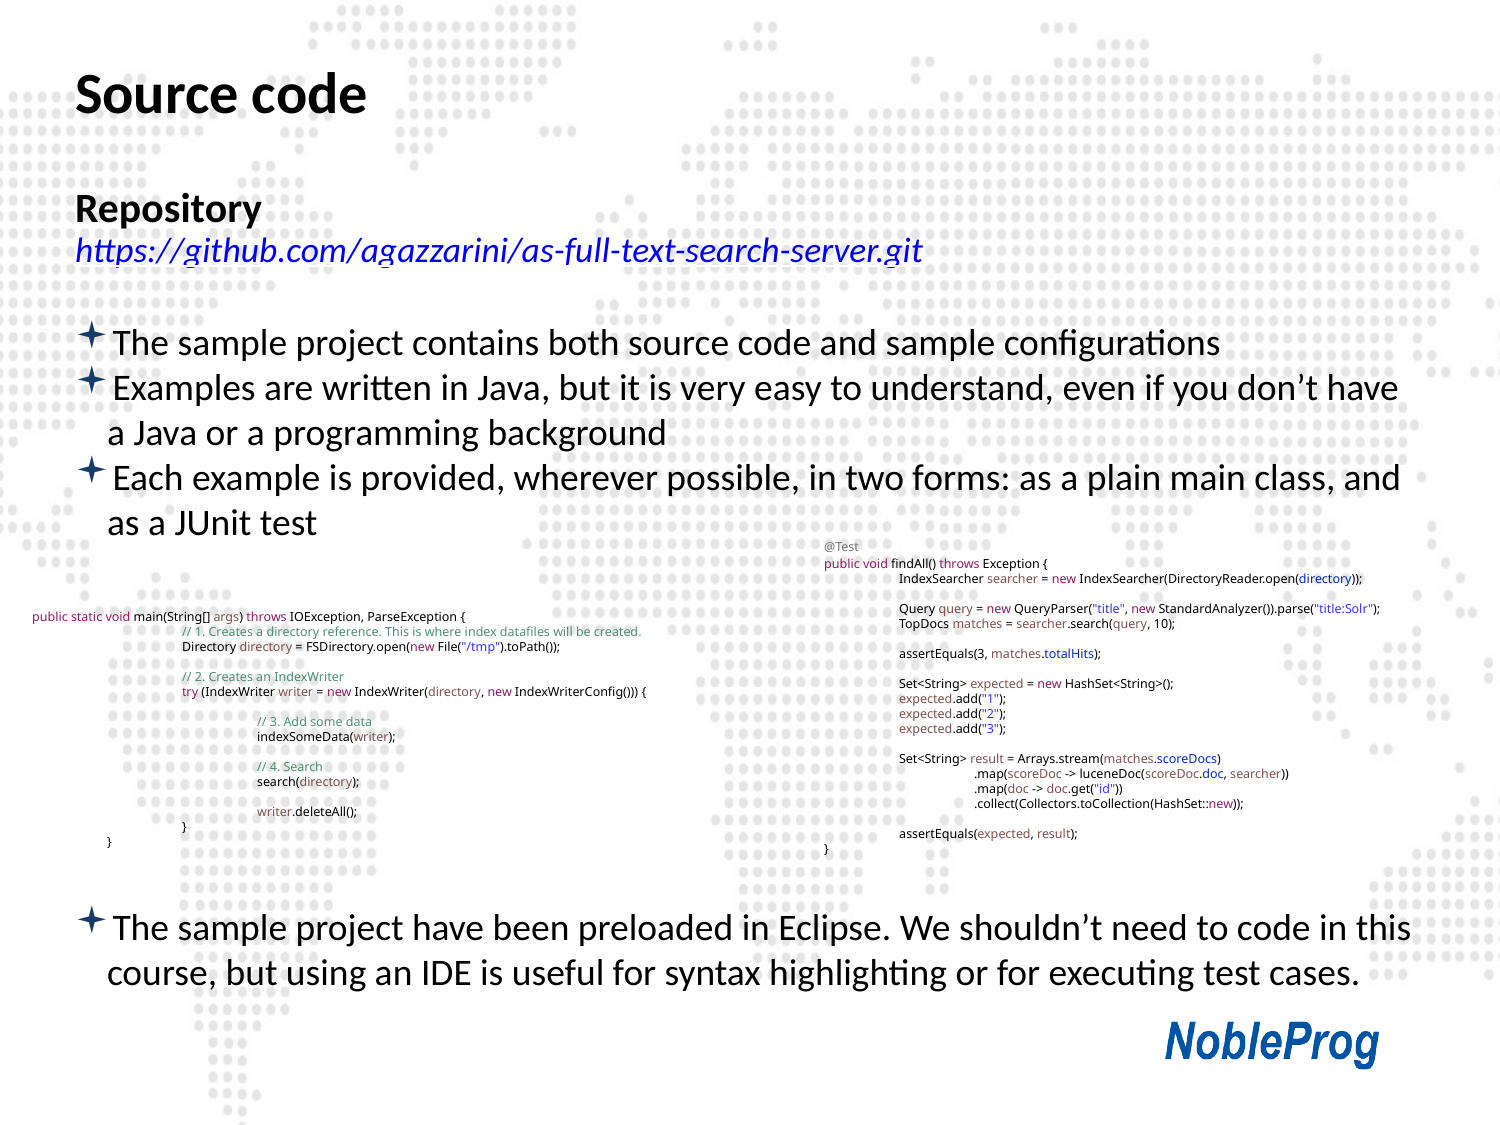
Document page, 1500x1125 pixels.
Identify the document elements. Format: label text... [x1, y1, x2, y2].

text_box Source code [75, 55, 1425, 180]
text_box @Test public void findAll() throws Exception { IndexSearcher searcher = new IndexSearcher(DirectoryReader.open(directory)); Query query = new QueryParser("title", new StandardAnalyzer()).parse("title:Solr"); TopDocs matches = searcher.search(query, 10); assertEquals(3, matches.totalHits); Set<String> expected = new HashSet<String>(); expected.add("1"); expected.add("2"); expected.add("3"); Set<String> result = Arrays.stream(matches.scoreDocs) .map(scoreDoc -> luceneDoc(scoreDoc.doc, searcher)) .map(doc -> doc.get("id")) .collect(Collectors.toCollection(HashSet::new)); assertEquals(expected, result); } [741, 521, 1500, 864]
text_box Repository [75, 180, 1425, 227]
text_box public static void main(String[] args) throws IOException, ParseException { // 1. Creates a directory reference. This is where index datafiles will be created. Directory directory = FSDirectory.open(new File("/tmp").toPath()); // 2. Creates an IndexWriter try (IndexWriter writer = new IndexWriter(directory, new IndexWriterConfig())) { // 3. Add some data indexSomeData(writer); // 4. Search search(directory); writer.deleteAll(); } } [24, 601, 741, 857]
text_box https://github.com/agazzarini/as-full-text-search-server.git [75, 227, 1425, 303]
text_box The sample project contains both source code and sample configurations Examples are written in Java, but it is very easy to understand, even if you don’t have a Java or a programming background Each example is provided, wherever possible, in two forms: as a plain main class, and as a JUnit test The sample project have been preloaded in Eclipse. We shouldn’t need to code in this course, but using an IDE is useful for syntax highlighting or for executing test cases. [75, 857, 1425, 1053]
text_box The sample project contains both source code and sample configurations Examples are written in Java, but it is very easy to understand, even if you don’t have a Java or a programming background Each example is provided, wherever possible, in two forms: as a plain main class, and as a JUnit test The sample project have been preloaded in Eclipse. We shouldn’t need to code in this course, but using an IDE is useful for syntax highlighting or for executing test cases. [75, 317, 1425, 601]
picture [0, 0, 1500, 1125]
